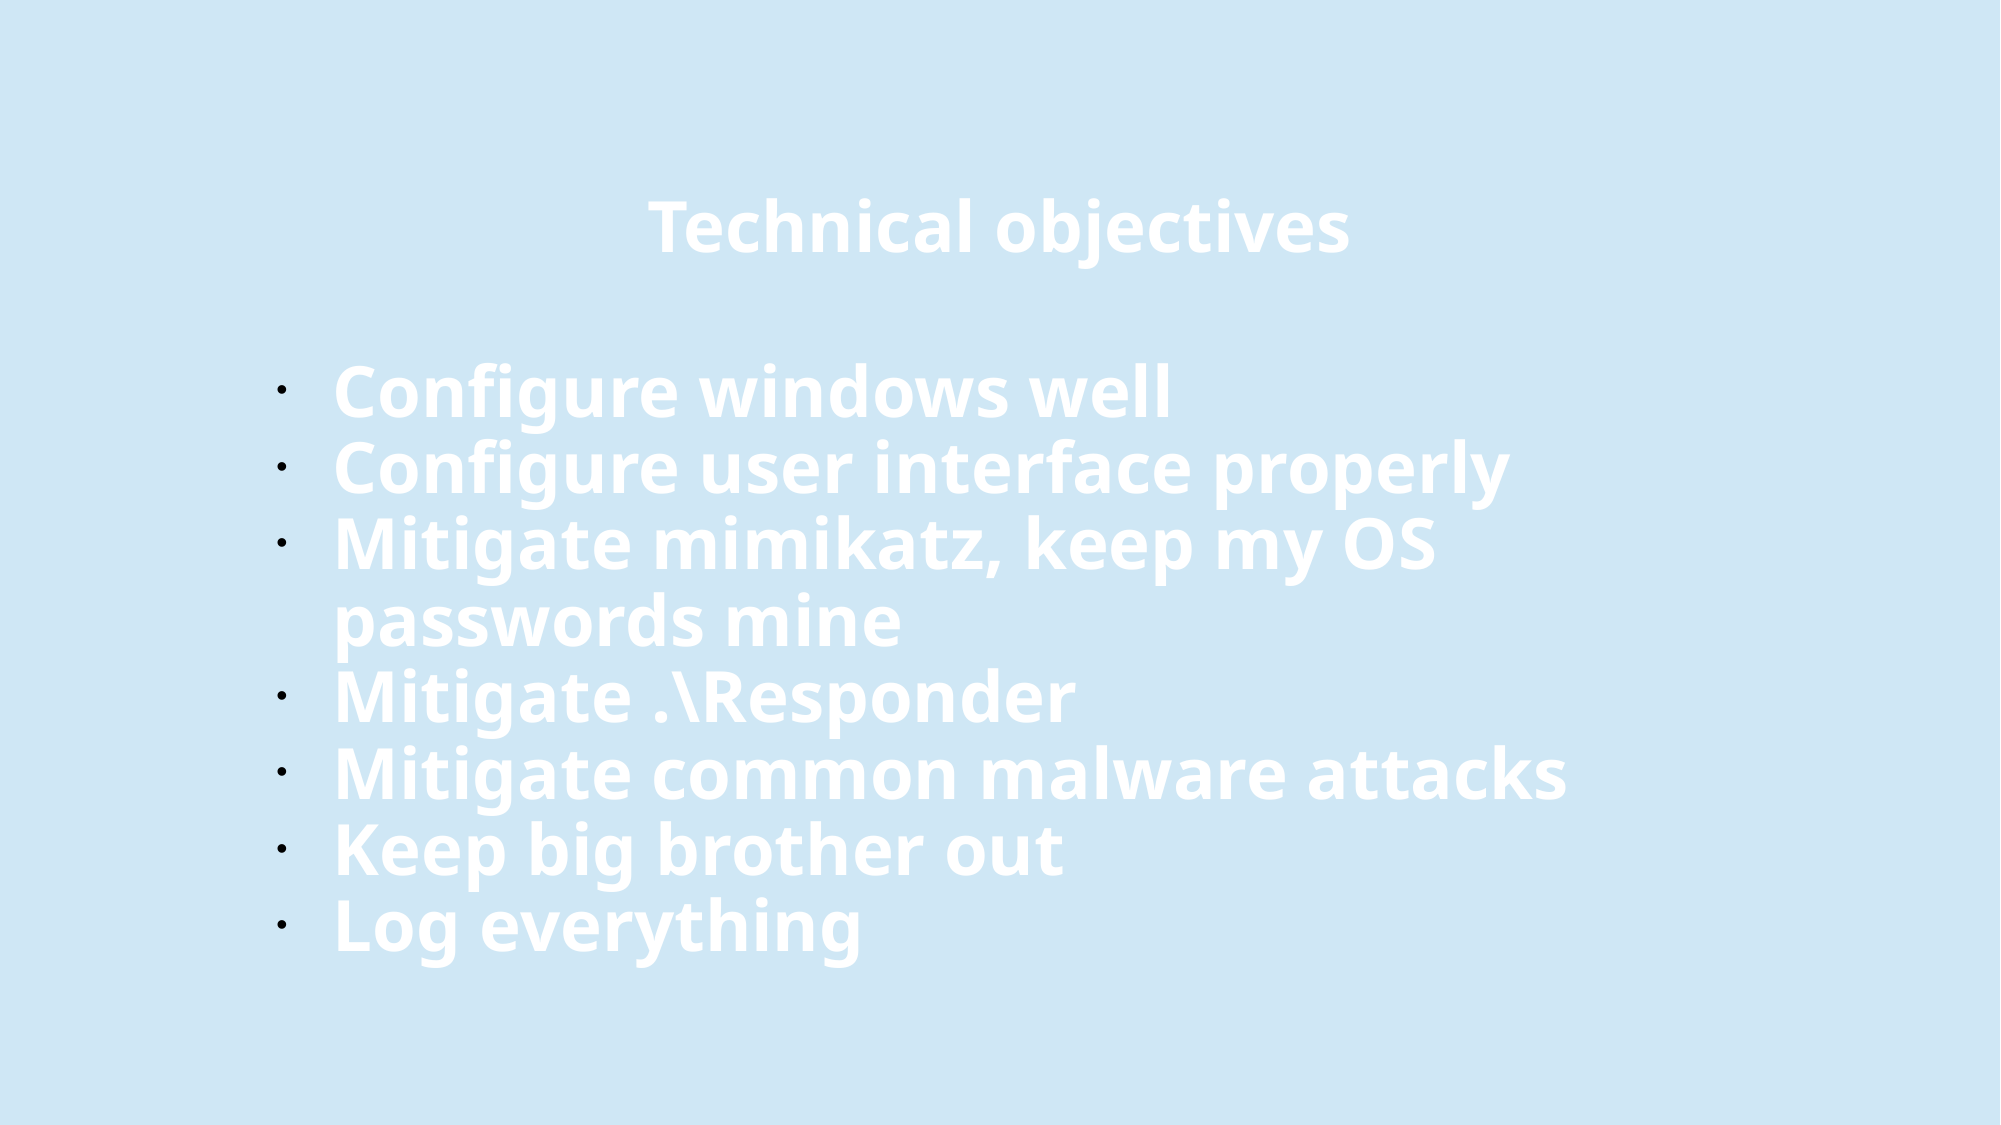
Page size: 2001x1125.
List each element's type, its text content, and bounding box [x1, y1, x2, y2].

title Technical objectives [261, 184, 1739, 348]
subtitle Configure windows well Configure user interface properly Mitigate mimikatz, keep my OS passwords mine Mitigate .\Responder Mitigate common malware attacks Keep big brother out Log everything [261, 348, 1739, 971]
